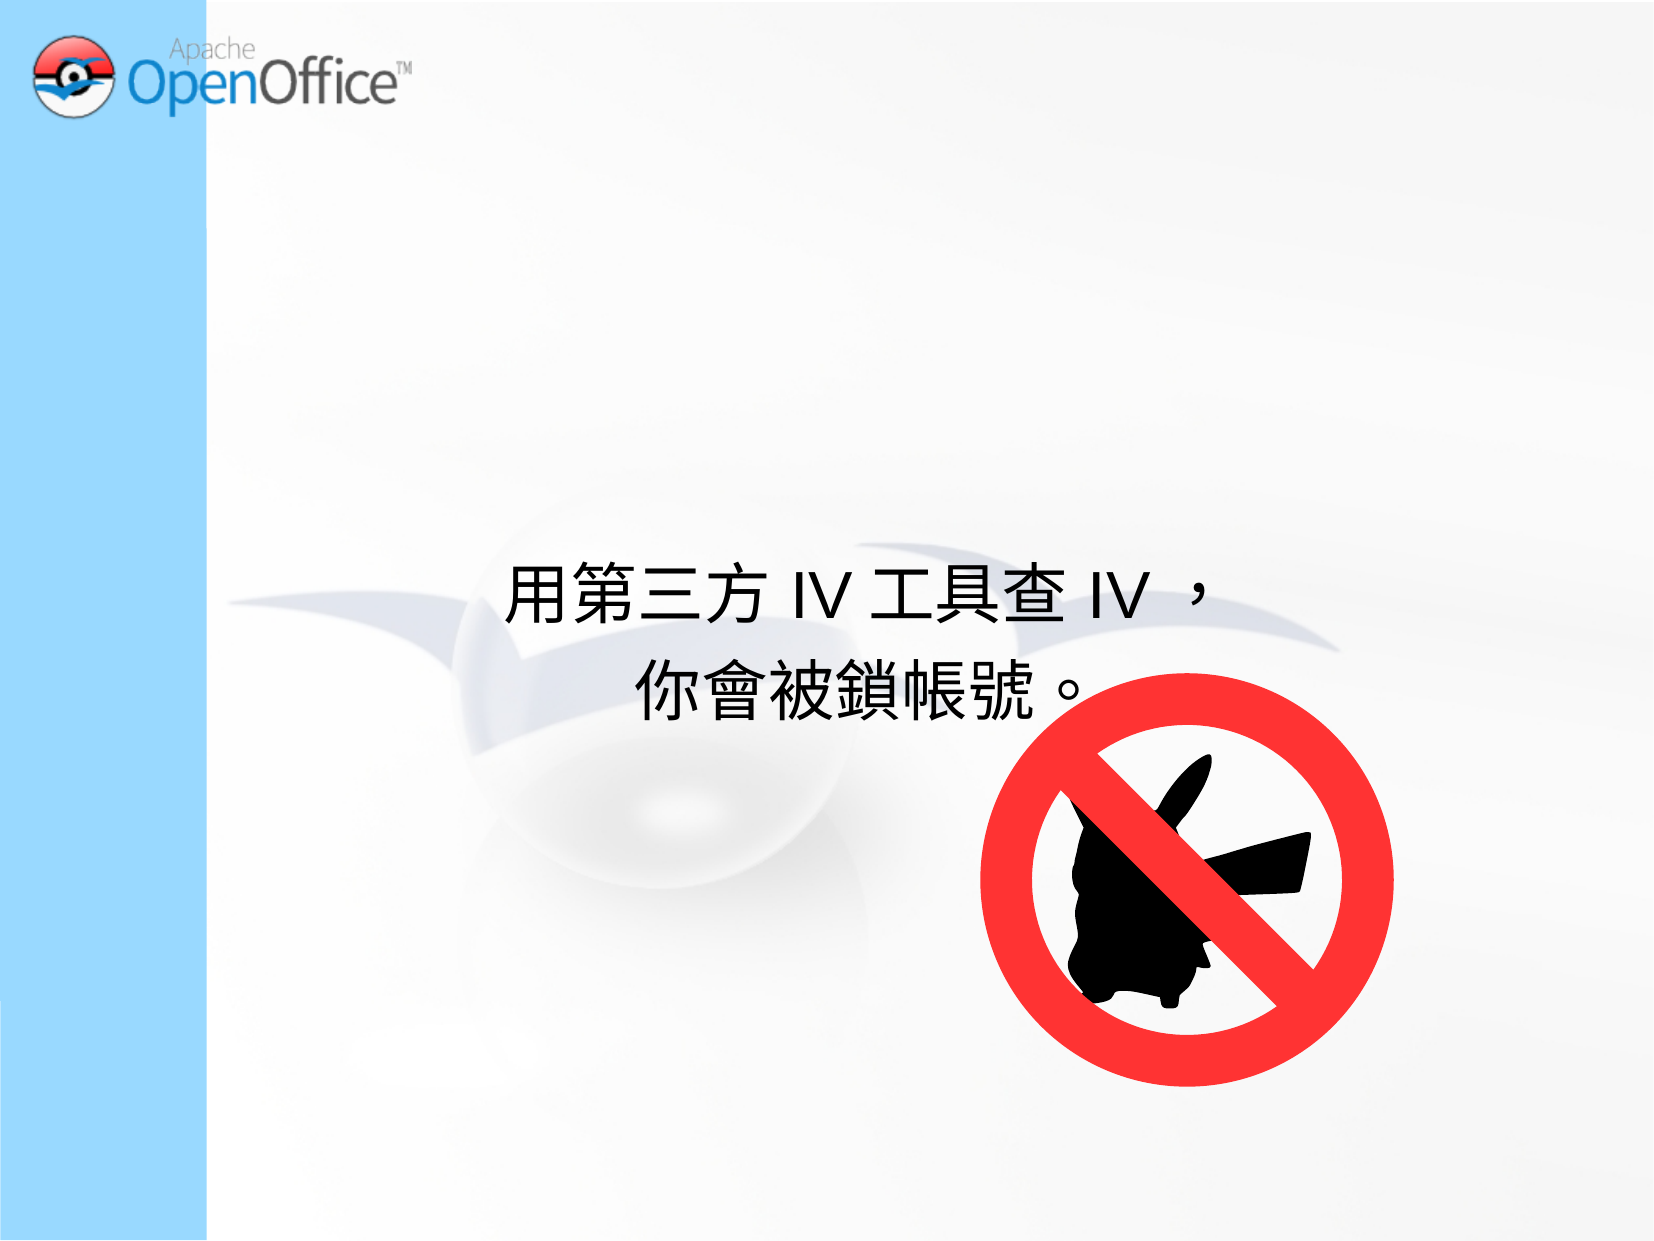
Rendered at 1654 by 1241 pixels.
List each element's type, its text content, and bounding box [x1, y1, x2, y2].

picture [31, 2, 1654, 1241]
subtitle 用第三方IV工具查IV， 你會被鎖帳號。 [165, 108, 1571, 1168]
